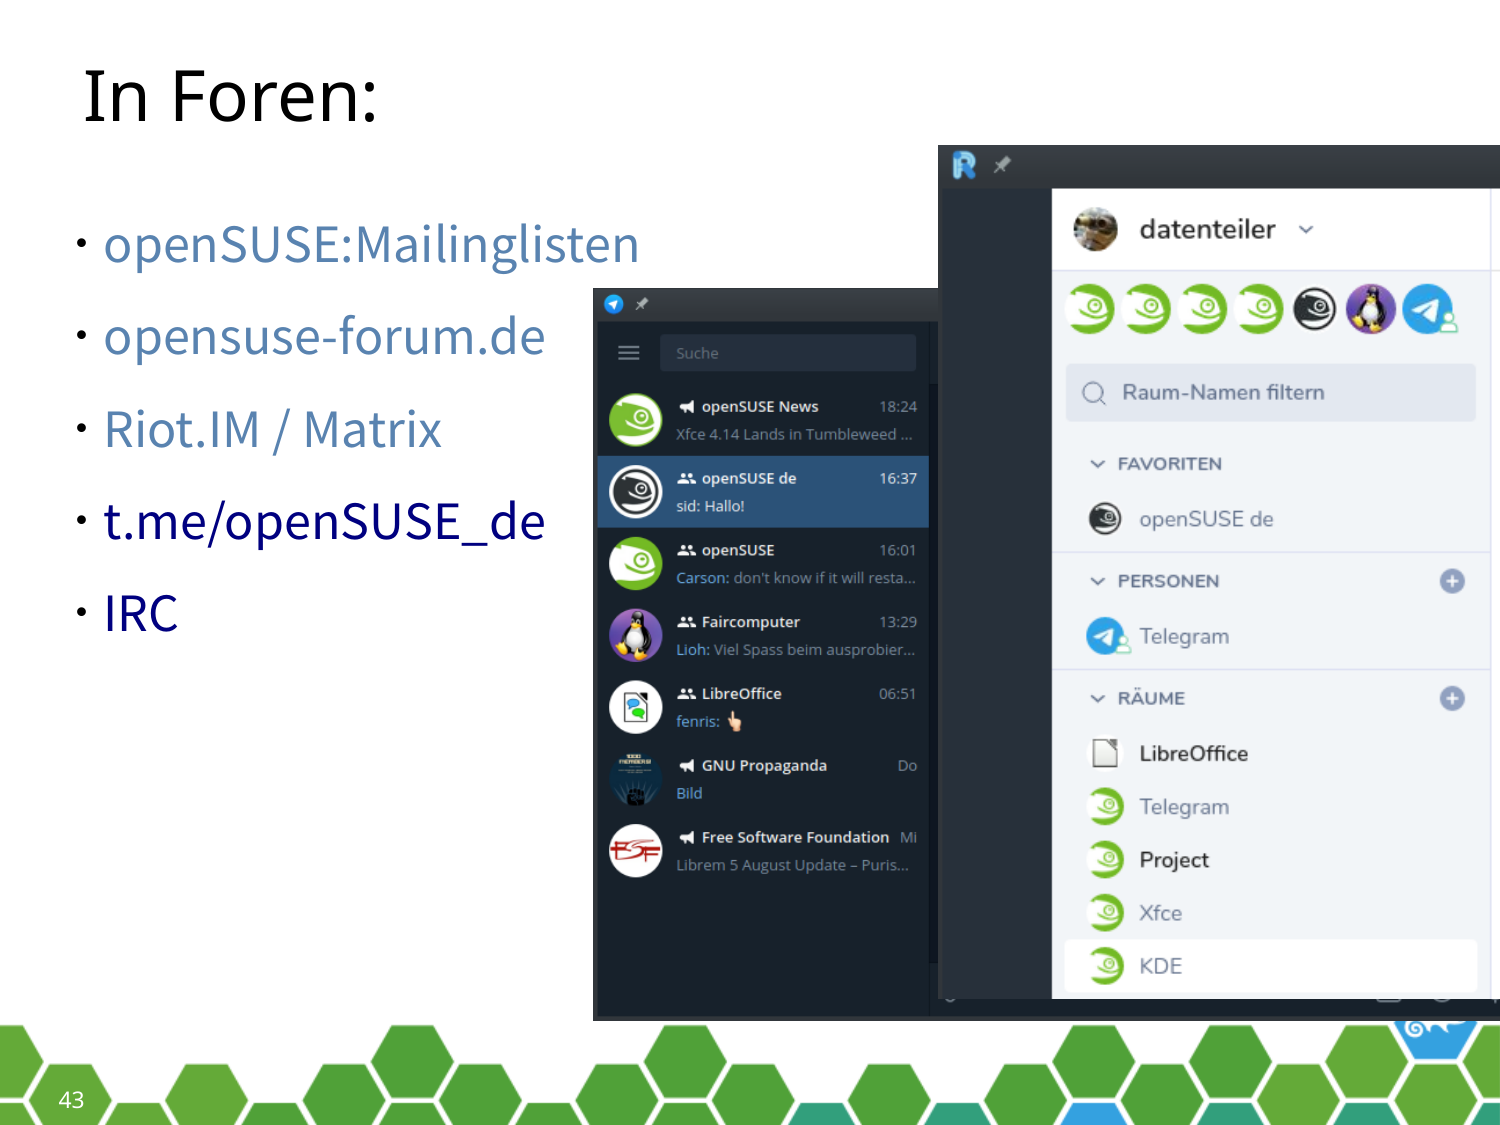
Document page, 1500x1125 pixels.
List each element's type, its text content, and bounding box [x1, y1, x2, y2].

title In Foren: [83, 4, 1430, 145]
picture [0, 145, 1500, 1125]
list openSUSE:Mailinglisten opensuse-forum.de Riot.IM / Matrix t.me/openSUSE_de IRC [75, 117, 1312, 716]
